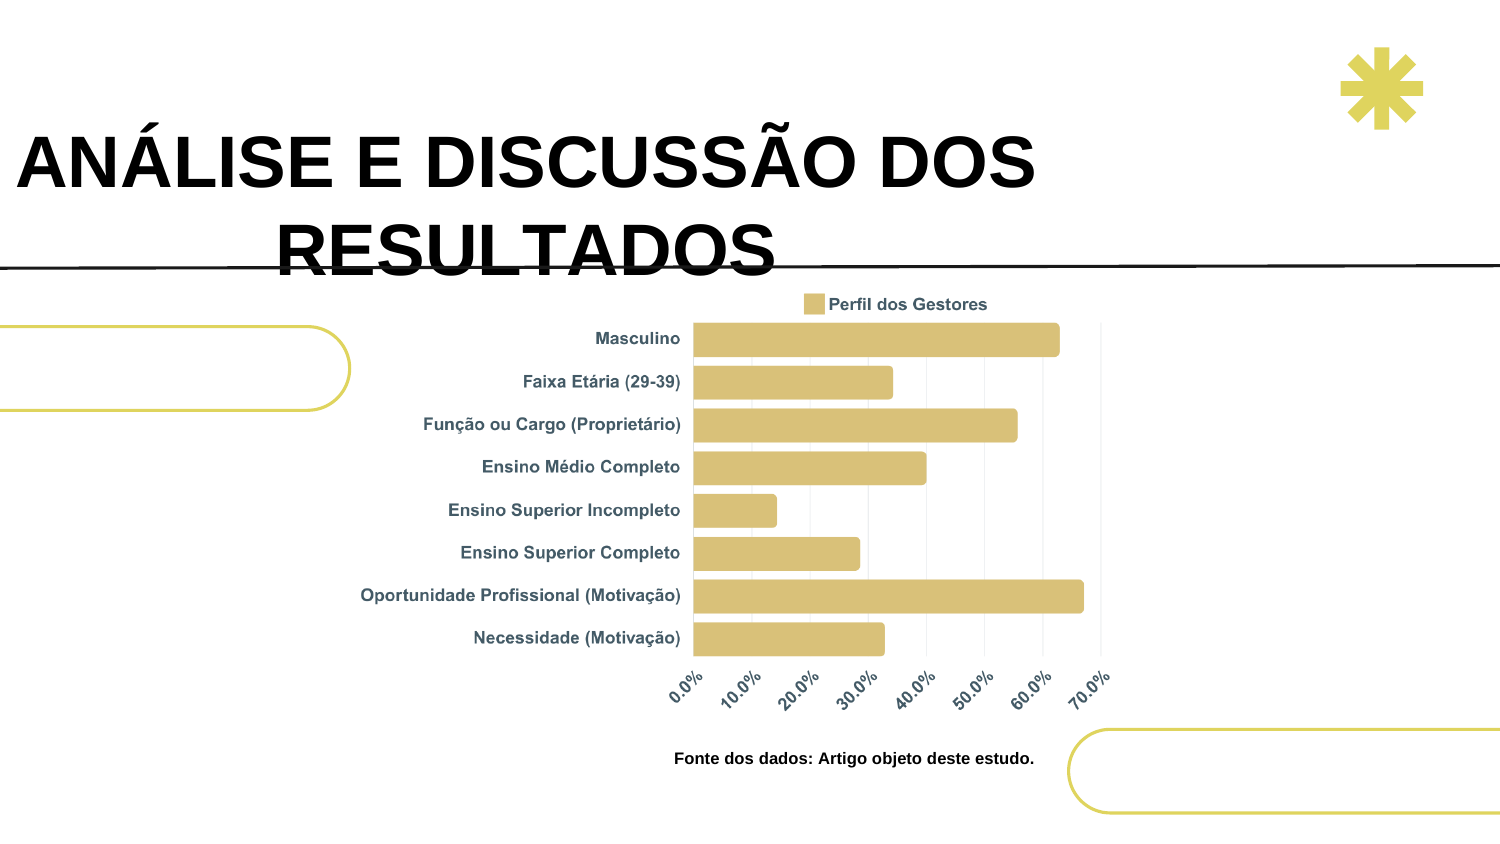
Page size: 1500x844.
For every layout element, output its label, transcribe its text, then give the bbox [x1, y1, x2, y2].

picture [360, 285, 1111, 712]
text_box Fonte dos dados: Artigo objeto deste estudo. [659, 740, 1059, 776]
title ANÁLISE E DISCUSSÃO DOS RESULTADOS [15, 115, 1413, 247]
